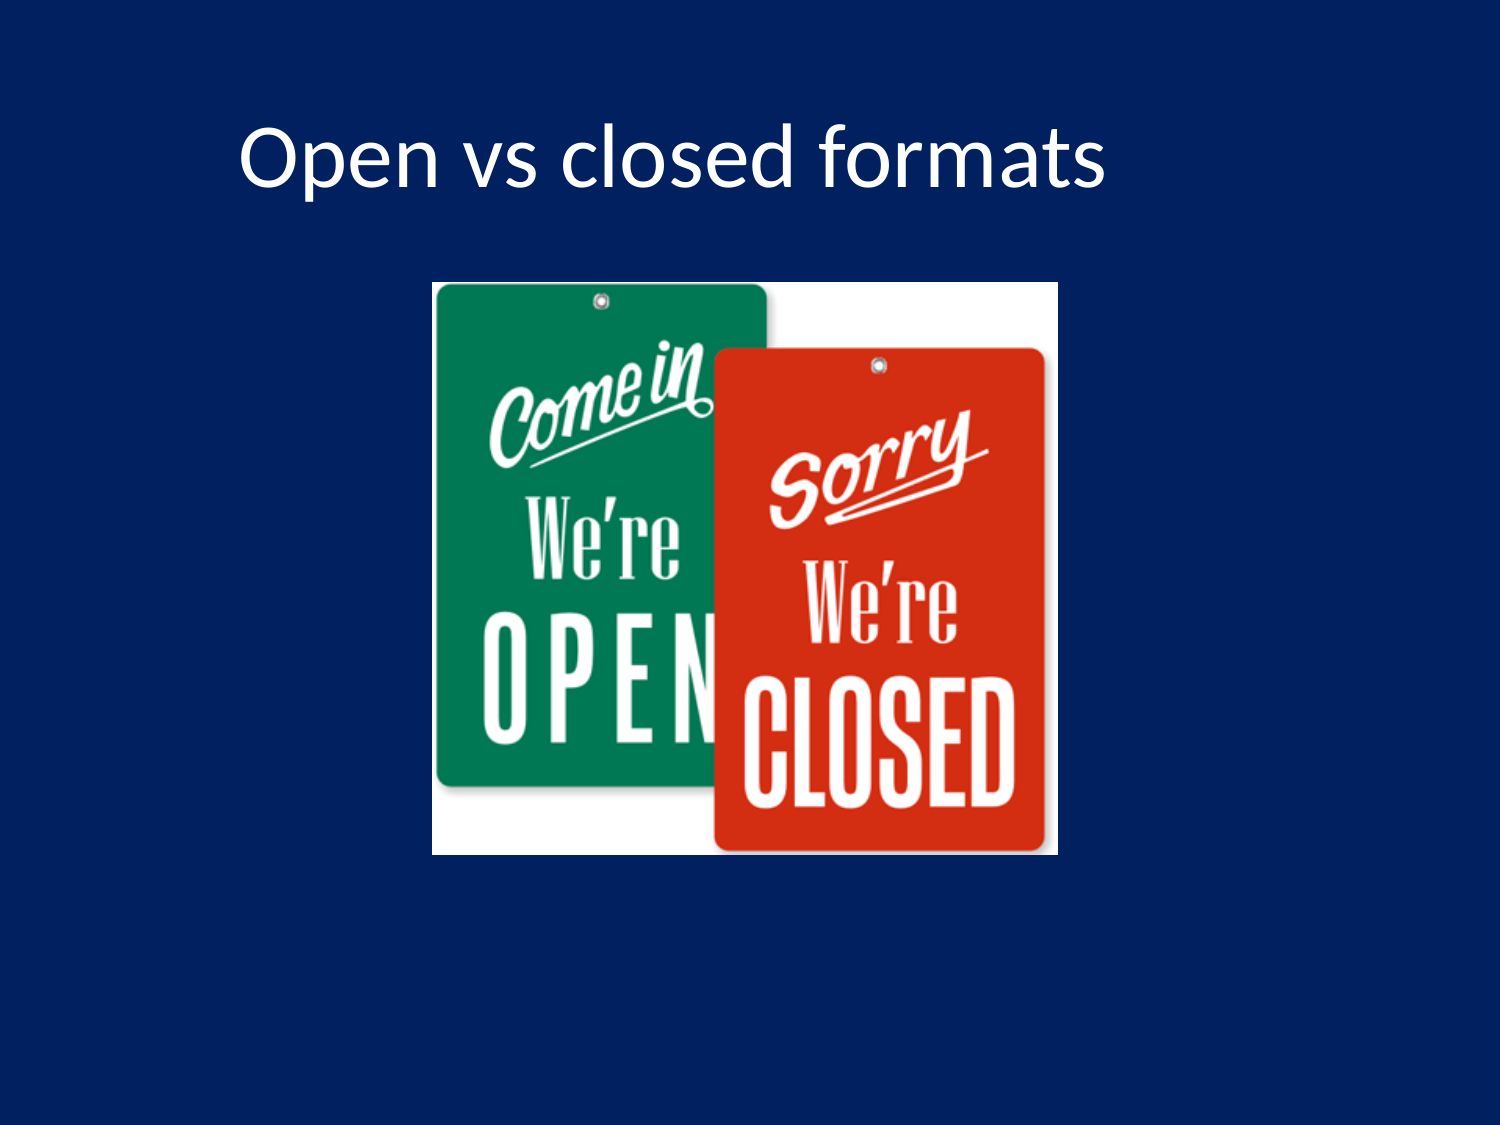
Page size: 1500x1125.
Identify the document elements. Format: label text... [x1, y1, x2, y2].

text_box Open vs closed formats [224, 88, 1463, 214]
picture [432, 282, 1058, 855]
